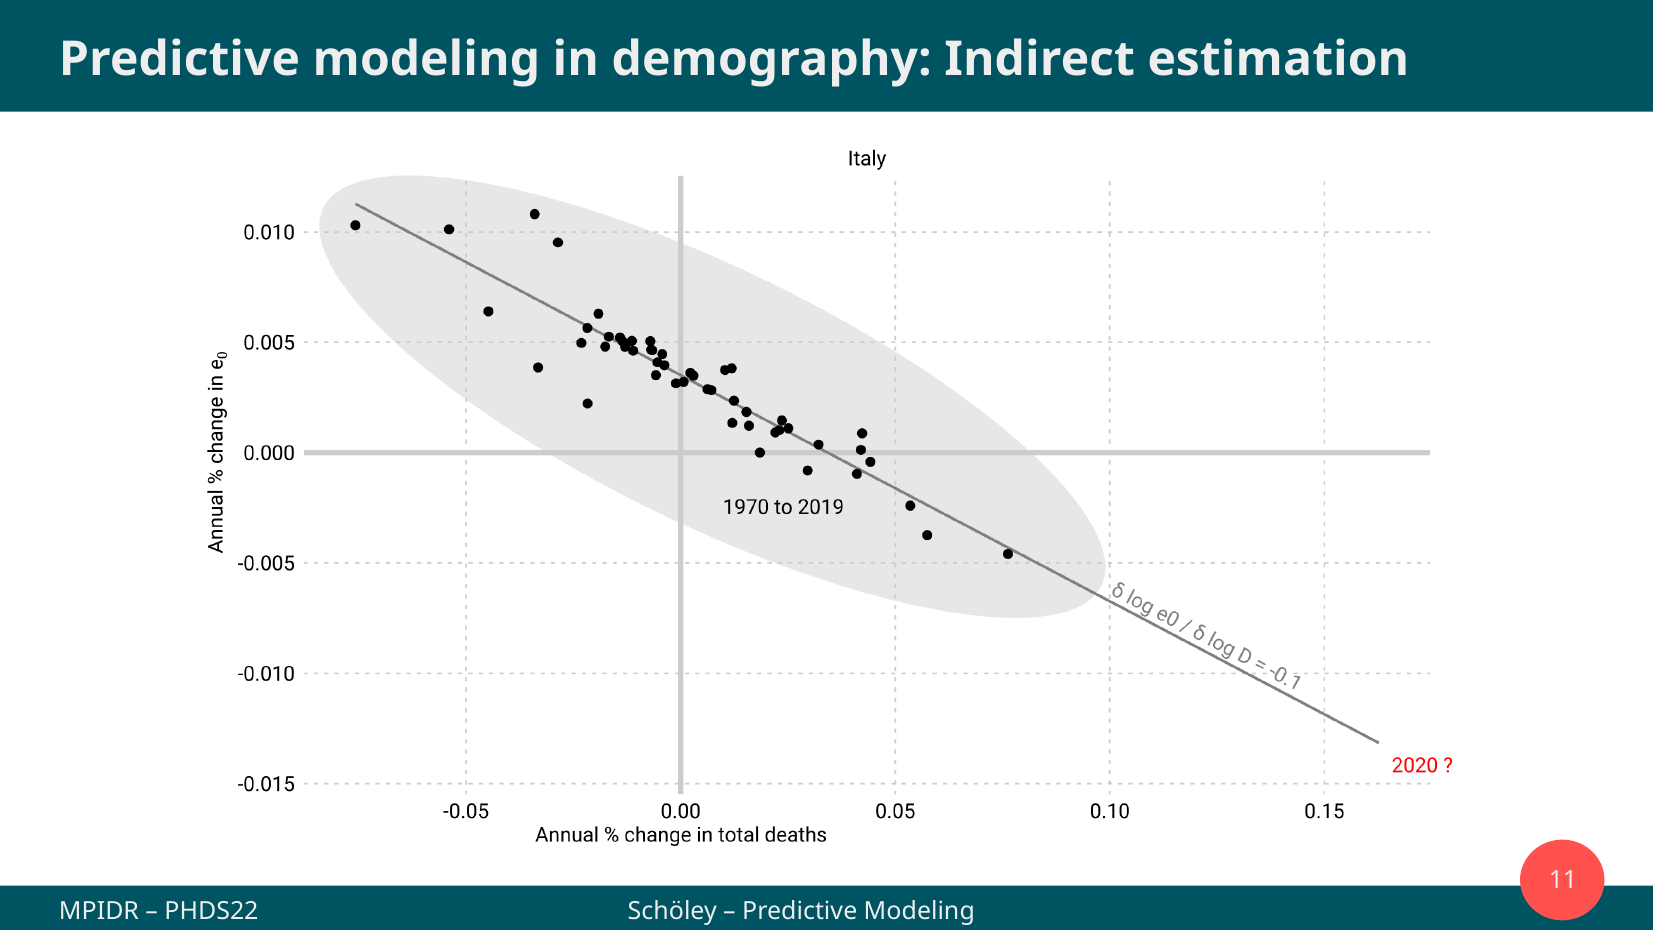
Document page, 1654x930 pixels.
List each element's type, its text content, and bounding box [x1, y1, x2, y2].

title Predictive modeling in demography: Indirect estimation [58, 0, 1594, 117]
picture [195, 127, 1458, 880]
